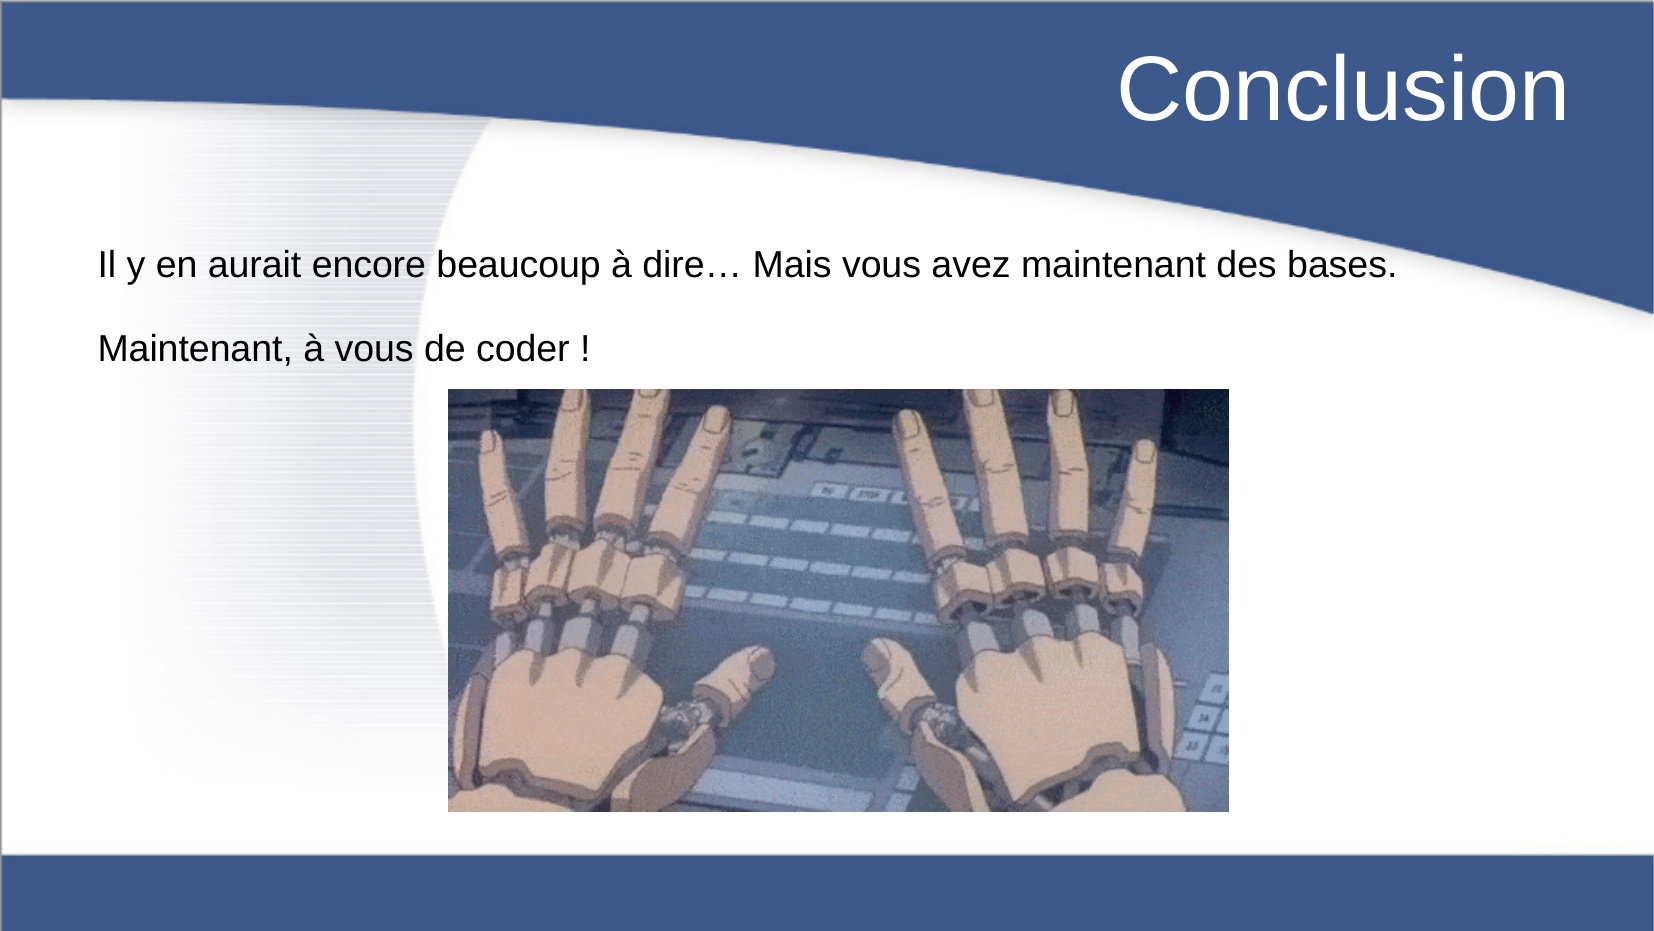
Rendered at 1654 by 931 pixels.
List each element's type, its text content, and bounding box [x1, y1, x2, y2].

picture [0, 0, 1654, 931]
text_box Il y en aurait encore beaucoup à dire… Mais vous avez maintenant des bases. Maintenant, à vous de coder ! [82, 236, 1548, 745]
title Conclusion [82, 37, 1571, 193]
